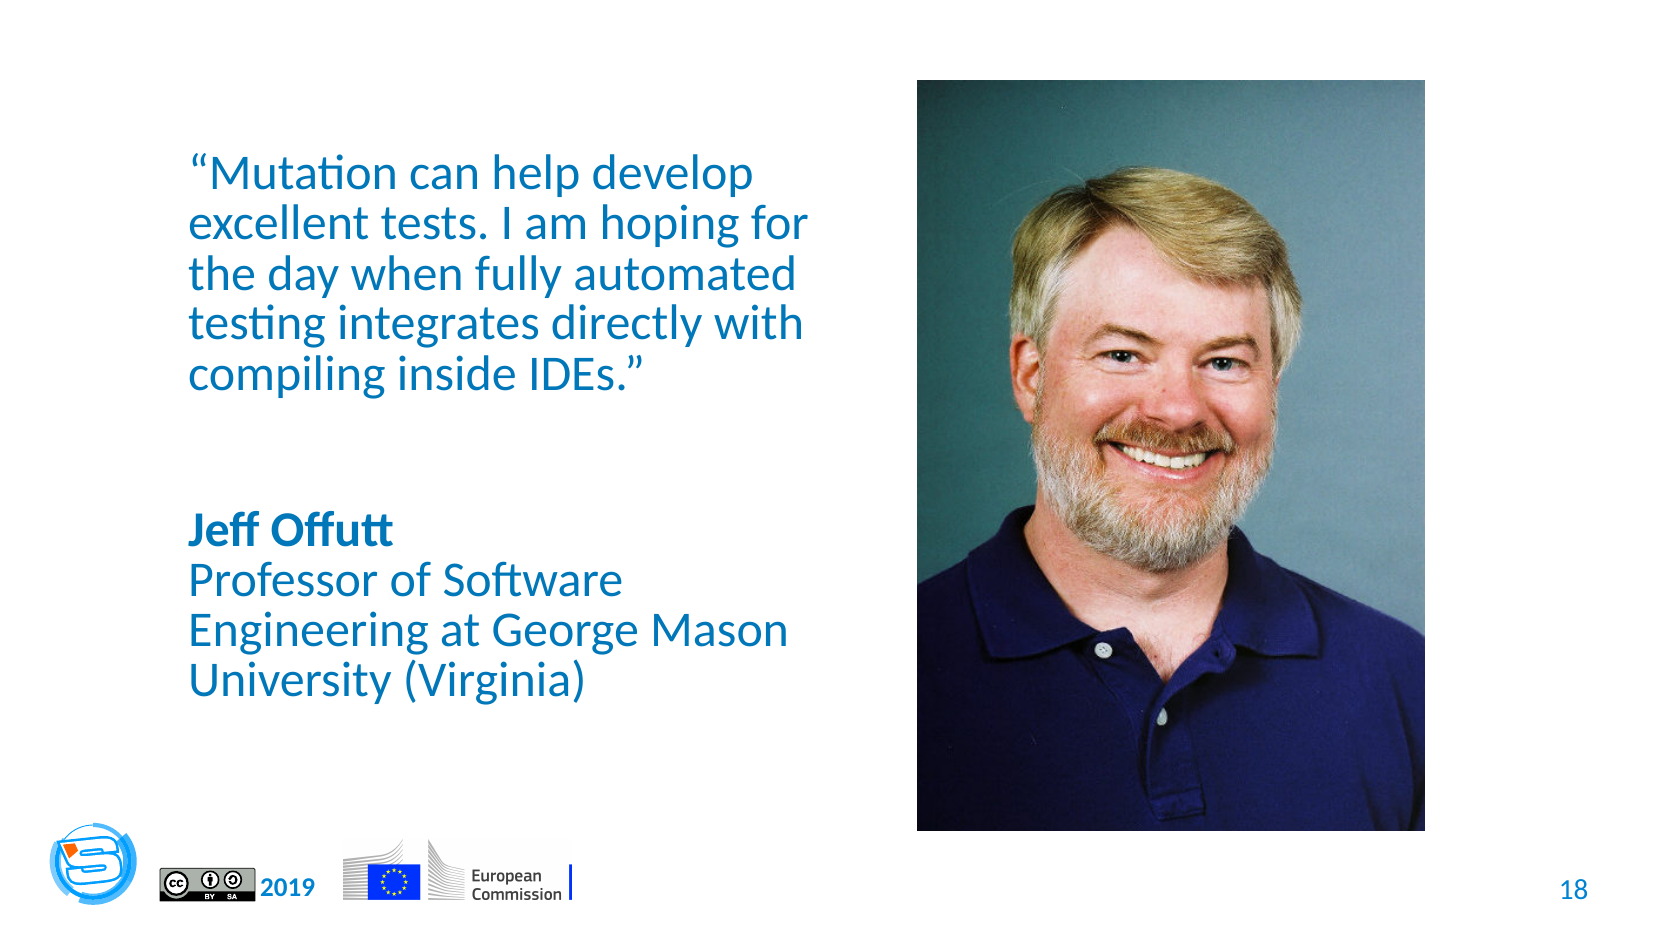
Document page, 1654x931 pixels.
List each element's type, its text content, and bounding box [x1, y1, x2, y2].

text_box Jeff Offutt Professor of Software Engineering at George Mason University (Virginia) [179, 501, 825, 717]
picture [917, 80, 1425, 831]
text_box “Mutation can help develop excellent tests. I am hoping for the day when fully automated testing integrates directly with compiling inside IDEs.” [179, 144, 825, 448]
picture [343, 839, 572, 900]
